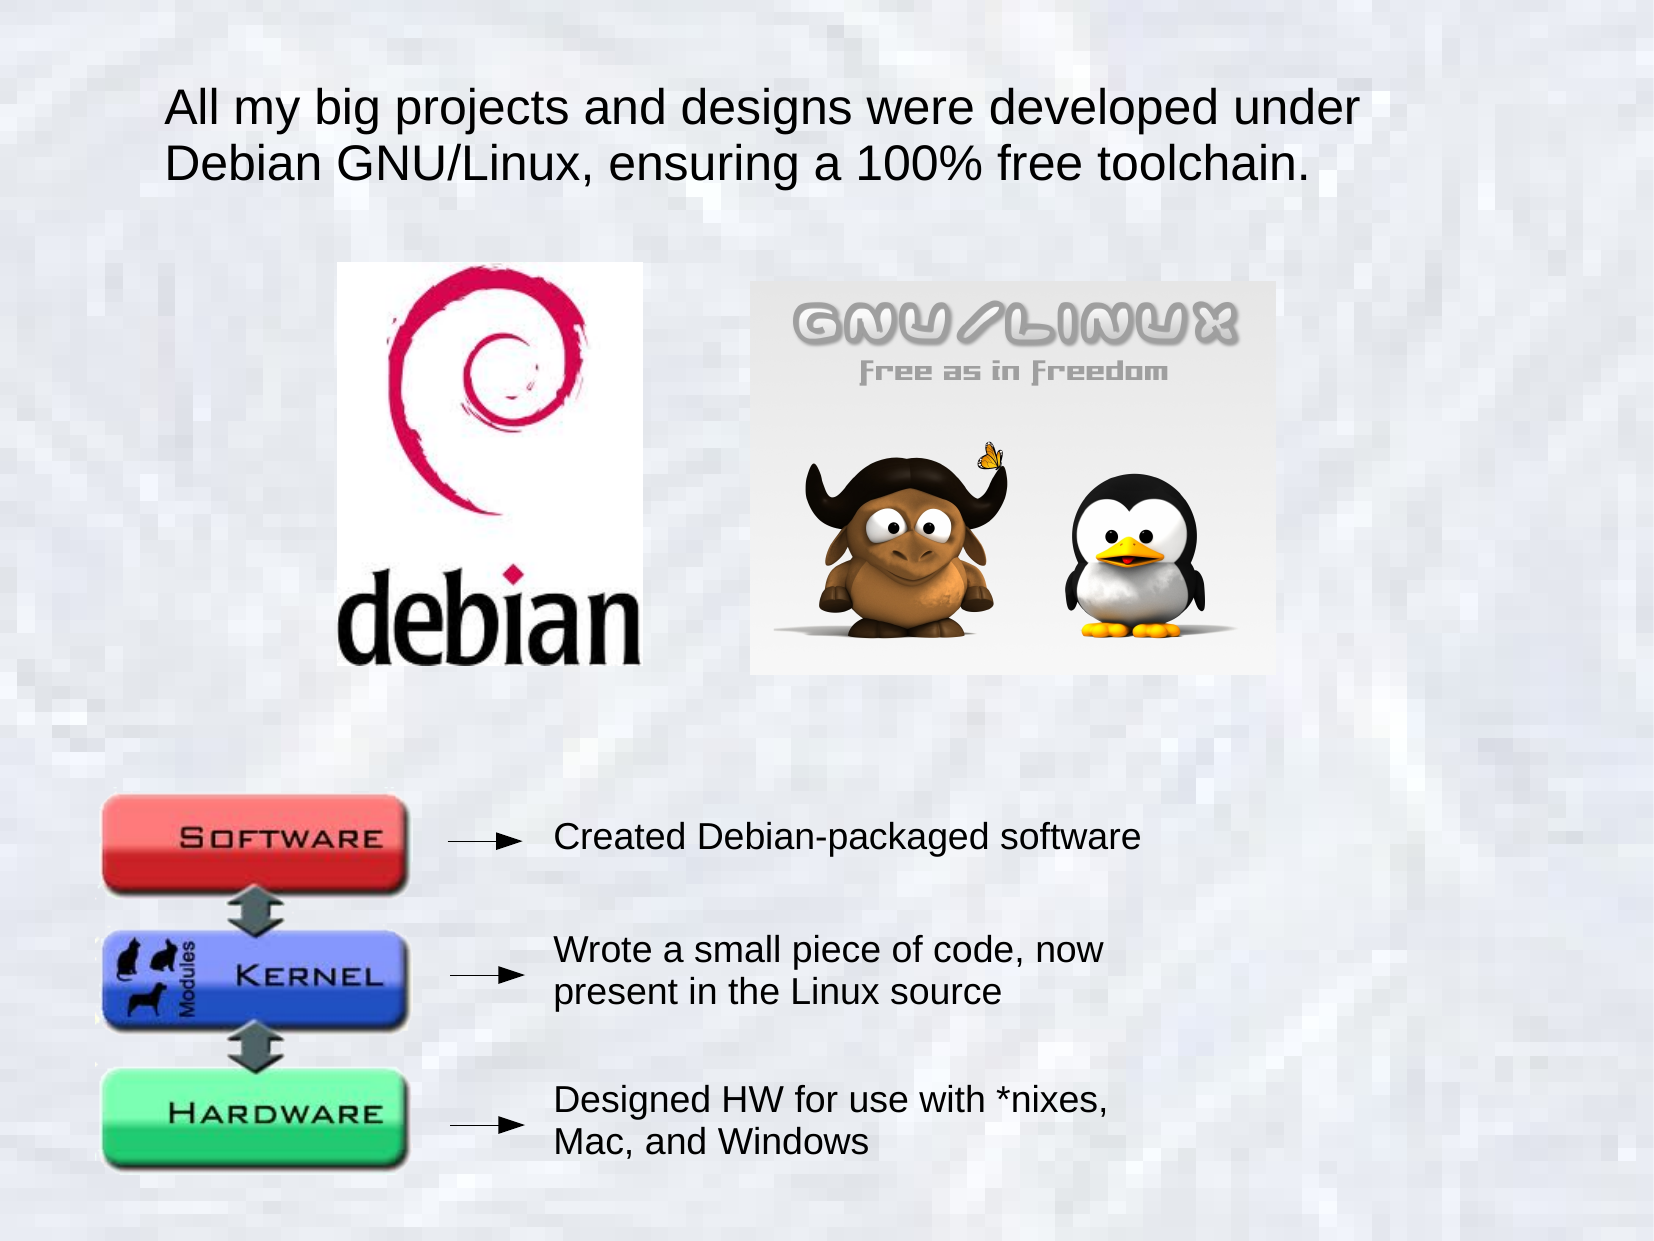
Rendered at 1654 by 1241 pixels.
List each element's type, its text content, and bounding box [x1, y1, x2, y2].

picture [0, 0, 1654, 1241]
text_box All my big projects and designs were developed under Debian GNU/Linux, ensuring a 100% free toolchain. [149, 71, 1538, 222]
text_box Wrote a small piece of code, now present in the Linux source [538, 920, 1139, 1020]
text_box Created Debian-packaged software [538, 808, 1177, 866]
text_box Designed HW for use with *nixes, Mac, and Windows [538, 1070, 1177, 1170]
